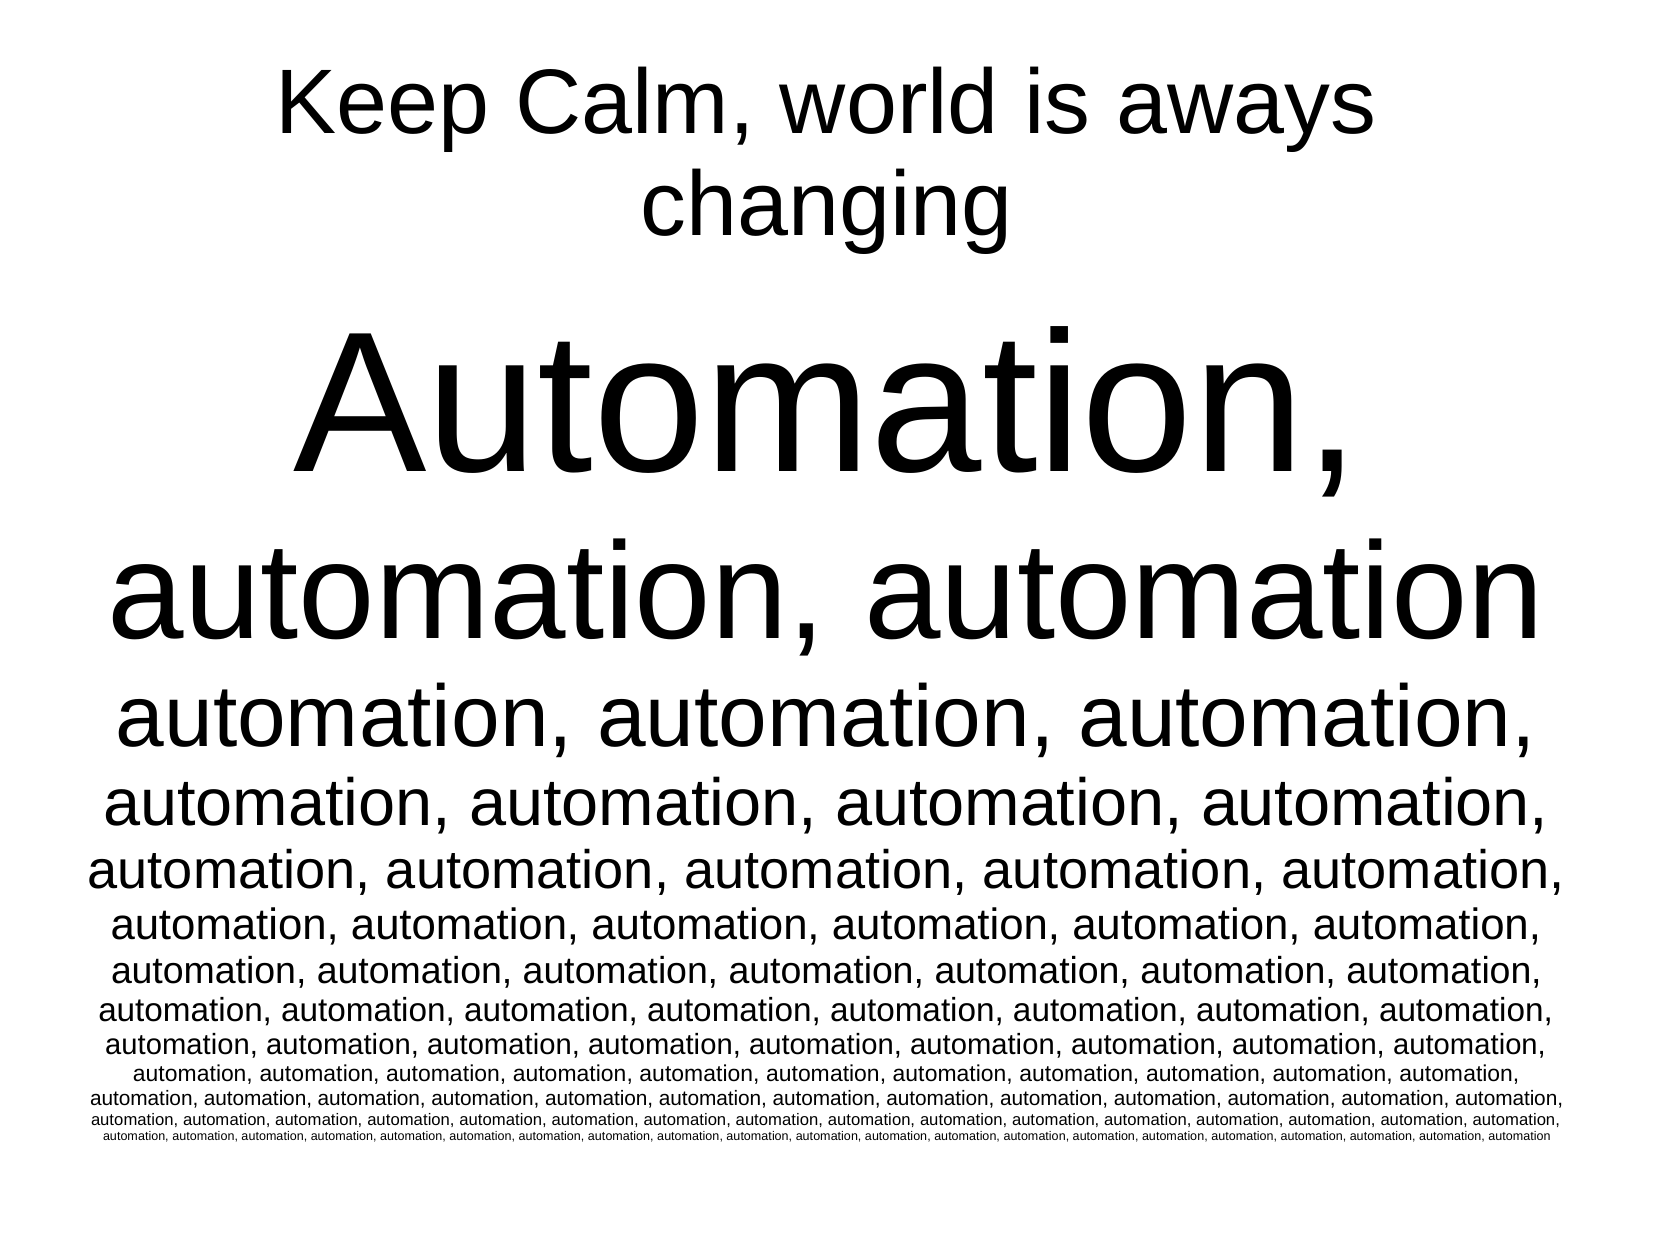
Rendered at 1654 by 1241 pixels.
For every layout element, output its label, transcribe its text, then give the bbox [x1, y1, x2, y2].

title Keep Calm, world is aways changing [82, 49, 1571, 257]
subtitle Automation, automation, automation automation, automation, automation, automation, automation, automation, automation, automation, automation, automation, automation, automation, automation, automation, automation, automation, automation, automation, automation, automation, automation, automation, automation, automation, automation, automation, automation, automation, automation, automation, automation, automation, automation, automation, automation, automation, automation, automation, automation, automation, automation, automation, automation, automation, automation, automation, automation, automation, automation, automation, automation, automation, automation, automation, automation, automation, automation, automation, automation, automation, automation, automation, automation, automation, automation, automation, automation, automation, automation, automation, automation, automation, automation, automation, automation, automation, automation, automation, automation, automation, automation, automation, automation, automation, automation, automation, automation, automation, automation, automation, automation, automation, automation, automation, automation, automation, automation, automation, automation, automation, automation, automation, automation [82, 290, 1571, 1158]
